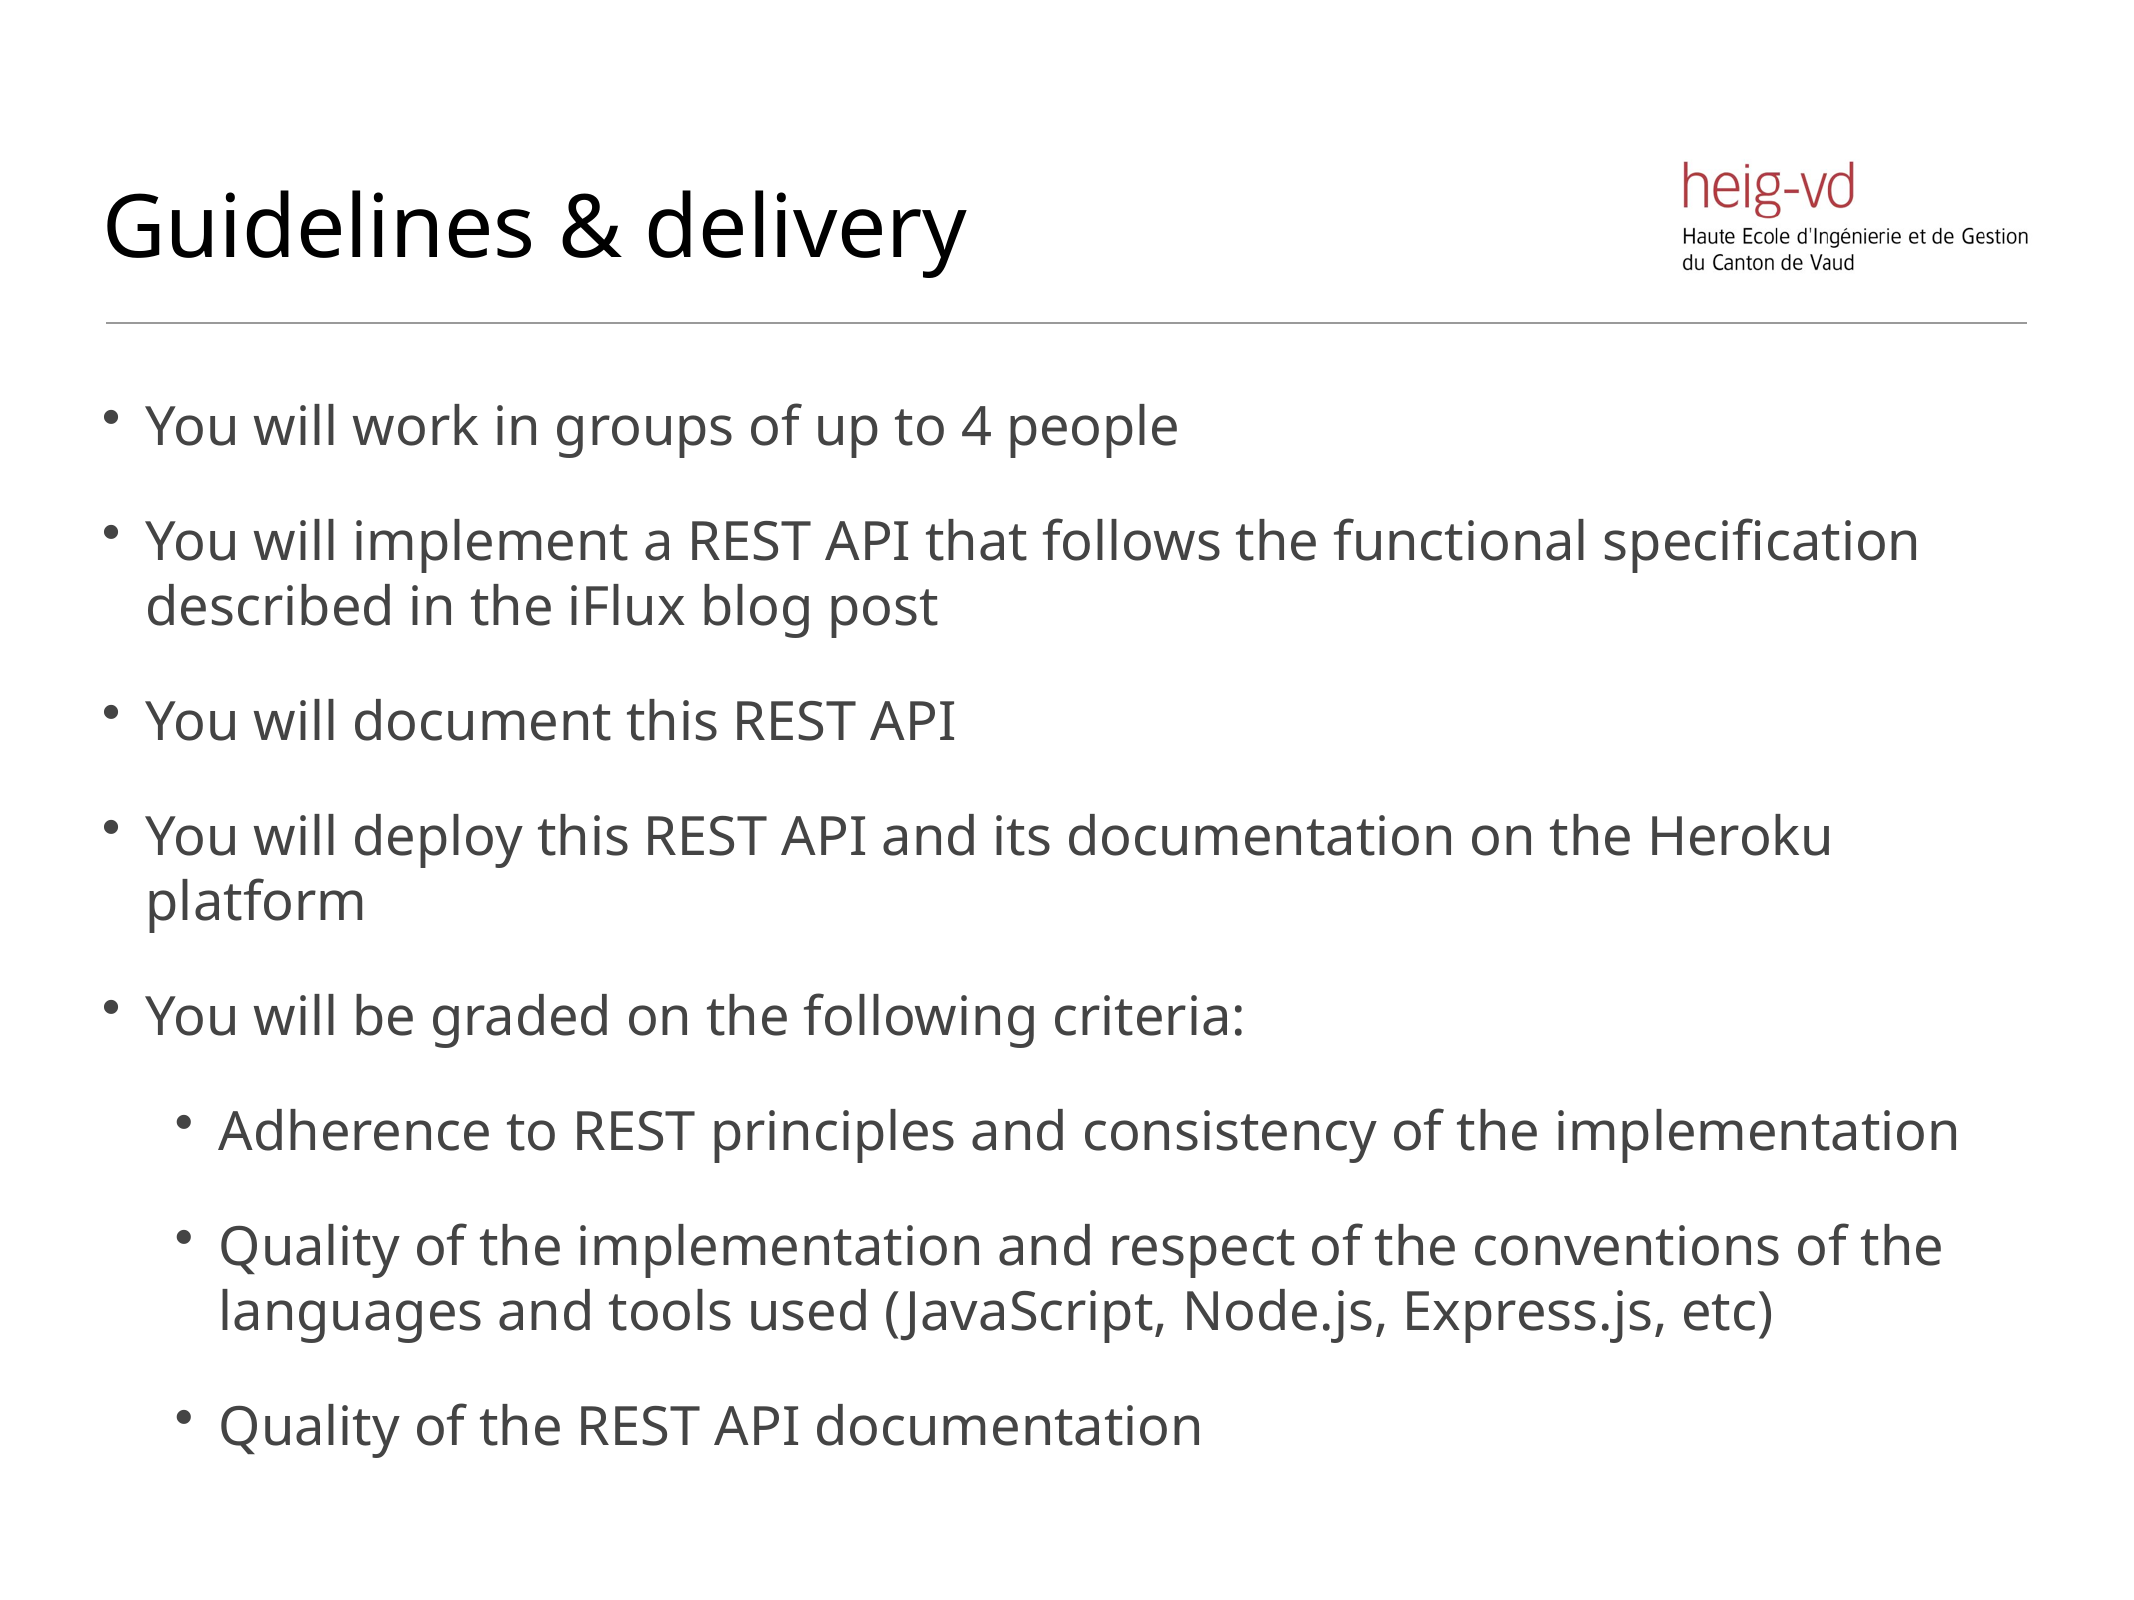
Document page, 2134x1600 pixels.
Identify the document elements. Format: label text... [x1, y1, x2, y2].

list You will work in groups of up to 4 people You will implement a REST API that follows the functional specification described in the iFlux blog post You will document this REST API You will deploy this REST API and its documentation on the Heroku platform You will be graded on the following criteria: Adherence to REST principles and consistency of the implementation Quality of the implementation and respect of the conventions of the languages and tools used (JavaScript, Node.js, Express.js, etc) Quality of the REST API documentation [93, 383, 2040, 1535]
title Guidelines & delivery [93, 54, 2040, 284]
